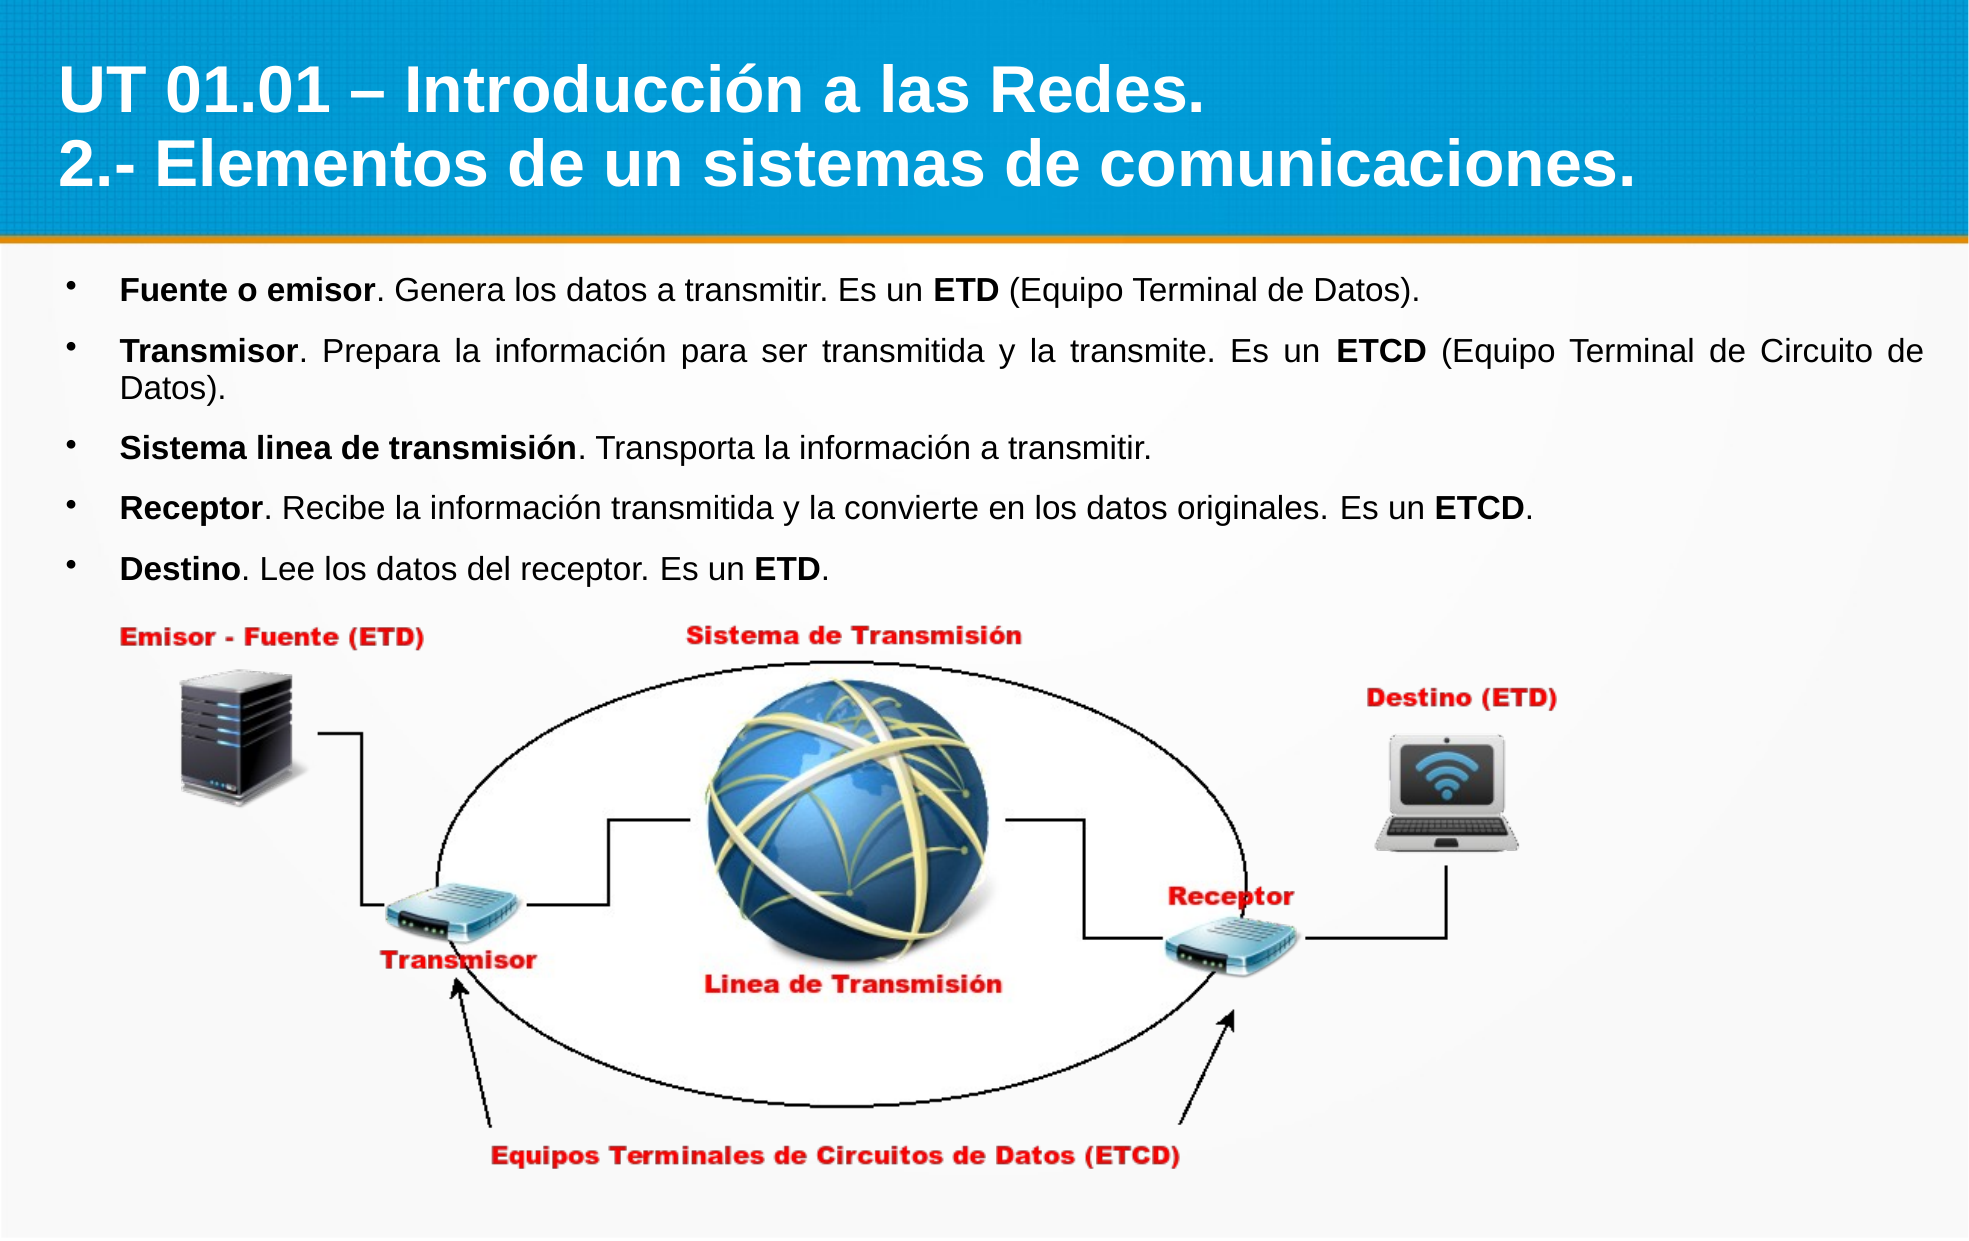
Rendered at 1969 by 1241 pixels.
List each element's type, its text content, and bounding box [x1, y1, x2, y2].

list Fuente o emisor. Genera los datos a transmitir. Es un ETD (Equipo Terminal de Datos). Transmisor. Prepara la información para ser transmitida y la transmite. Es un ETCD (Equipo Terminal de Circuito de Datos). Sistema linea de transmisión. Transporta la información a transmitir. Receptor. Recibe la información transmitida y la convierte en los datos originales. Es un ETCD. Destino. Lee los datos del receptor. Es un ETD. [62, 271, 1926, 591]
title UT 01.01 – Introducción a las Redes. 2.- Elementos de un sistemas de comunicaciones. [59, 47, 1902, 201]
picture [0, 233, 1969, 1241]
